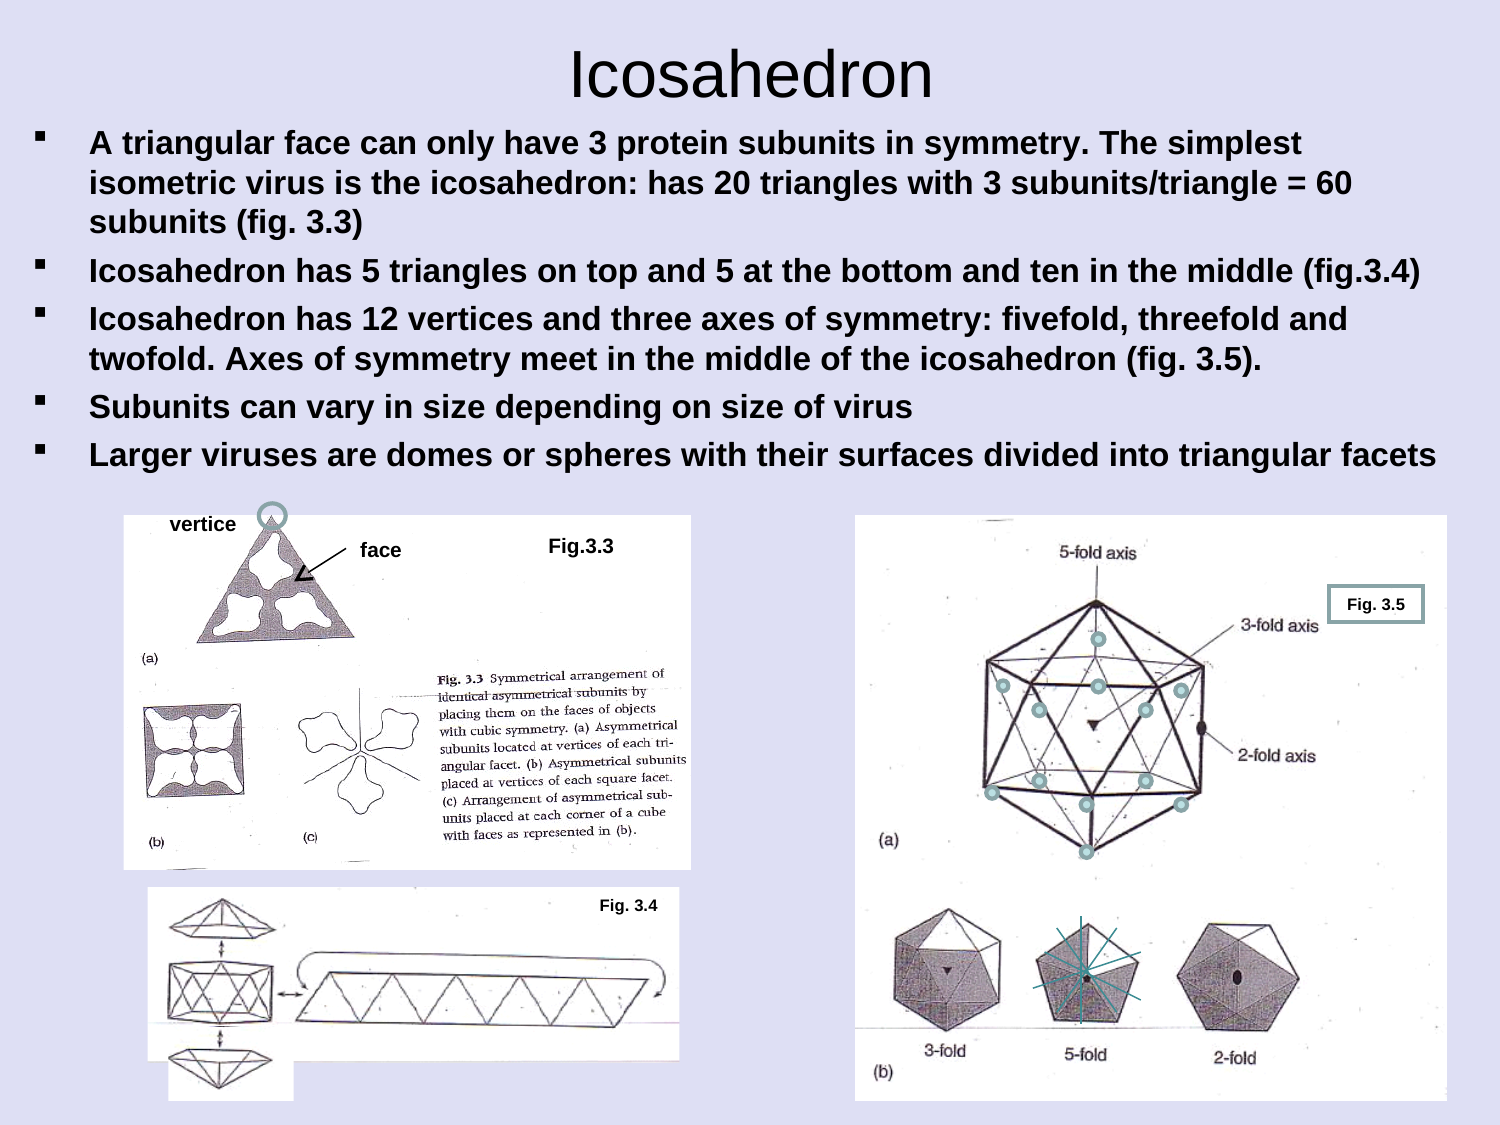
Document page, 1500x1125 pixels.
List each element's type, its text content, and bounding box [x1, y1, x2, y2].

list A triangular face can only have 3 protein subunits in symmetry. The simplest isometric virus is the icosahedron: has 20 triangles with 3 subunits/triangle = 60 subunits (fig. 3.3) Icosahedron has 5 triangles on top and 5 at the bottom and ten in the middle (fig.3.4) Icosahedron has 12 vertices and three axes of symmetry: fivefold, threefold and twofold. Axes of symmetry meet in the middle of the icosahedron (fig. 3.5). Subunits can vary in size depending on size of virus Larger viruses are domes or spheres with their surfaces divided into triangular facets [17, 113, 1471, 1106]
picture [262, 515, 283, 526]
picture [123, 515, 691, 870]
text_box [1092, 680, 1105, 693]
text_box [1092, 633, 1105, 646]
text_box [1080, 846, 1093, 858]
text_box Fig.3.3 [533, 525, 629, 566]
text_box [986, 786, 998, 799]
title Icosahedron [76, 31, 1427, 112]
text_box [1080, 798, 1093, 811]
picture [855, 515, 1447, 1101]
text_box [1139, 775, 1152, 788]
text_box vertice [154, 503, 252, 544]
picture [147, 887, 680, 1101]
text_box face [345, 528, 417, 570]
text_box [1033, 704, 1046, 717]
text_box [1175, 684, 1188, 697]
text_box [1175, 798, 1188, 811]
text_box Fig. 3.5 [1328, 586, 1424, 622]
text_box Fig. 3.4 [584, 887, 739, 923]
text_box [997, 680, 1009, 692]
text_box [1033, 775, 1046, 788]
text_box [1139, 704, 1152, 717]
